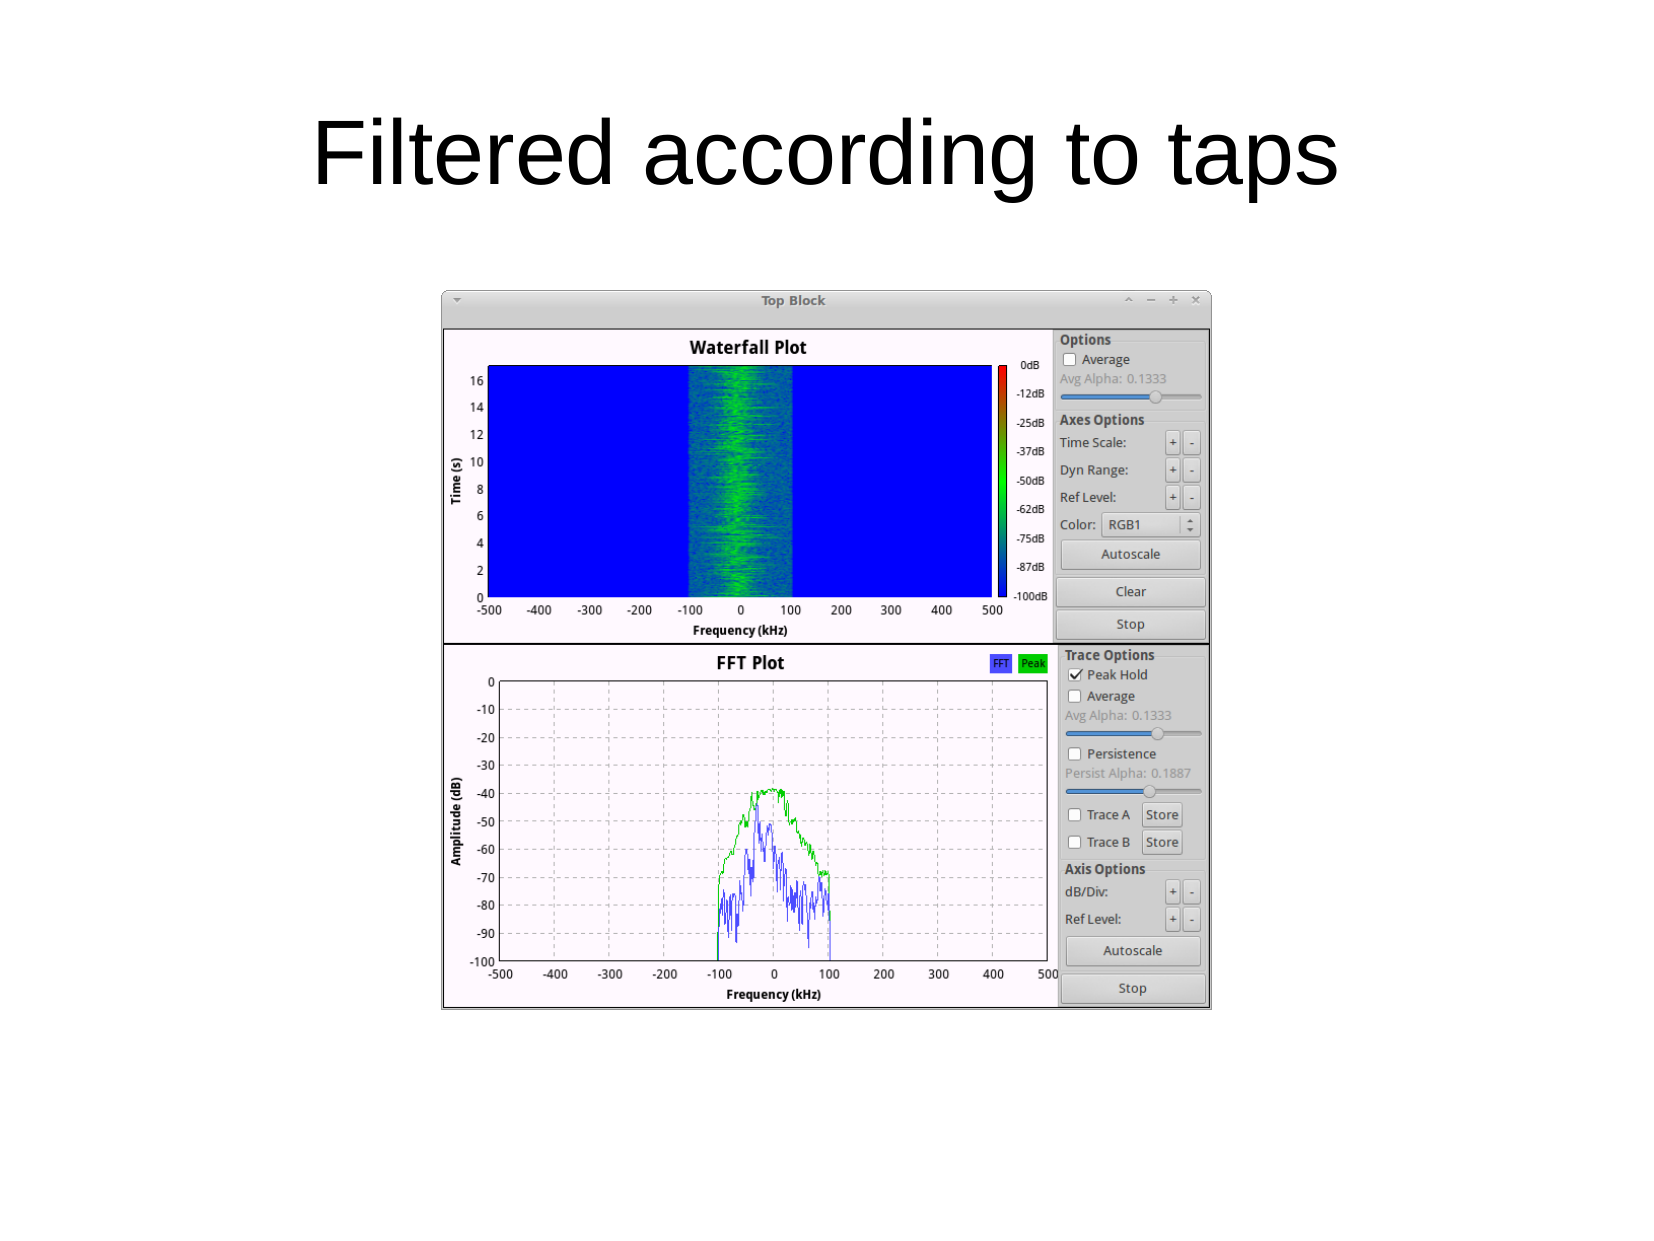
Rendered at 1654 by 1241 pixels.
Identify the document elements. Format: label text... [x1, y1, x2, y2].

title Filtered according to taps [82, 49, 1571, 257]
picture [441, 290, 1212, 1010]
